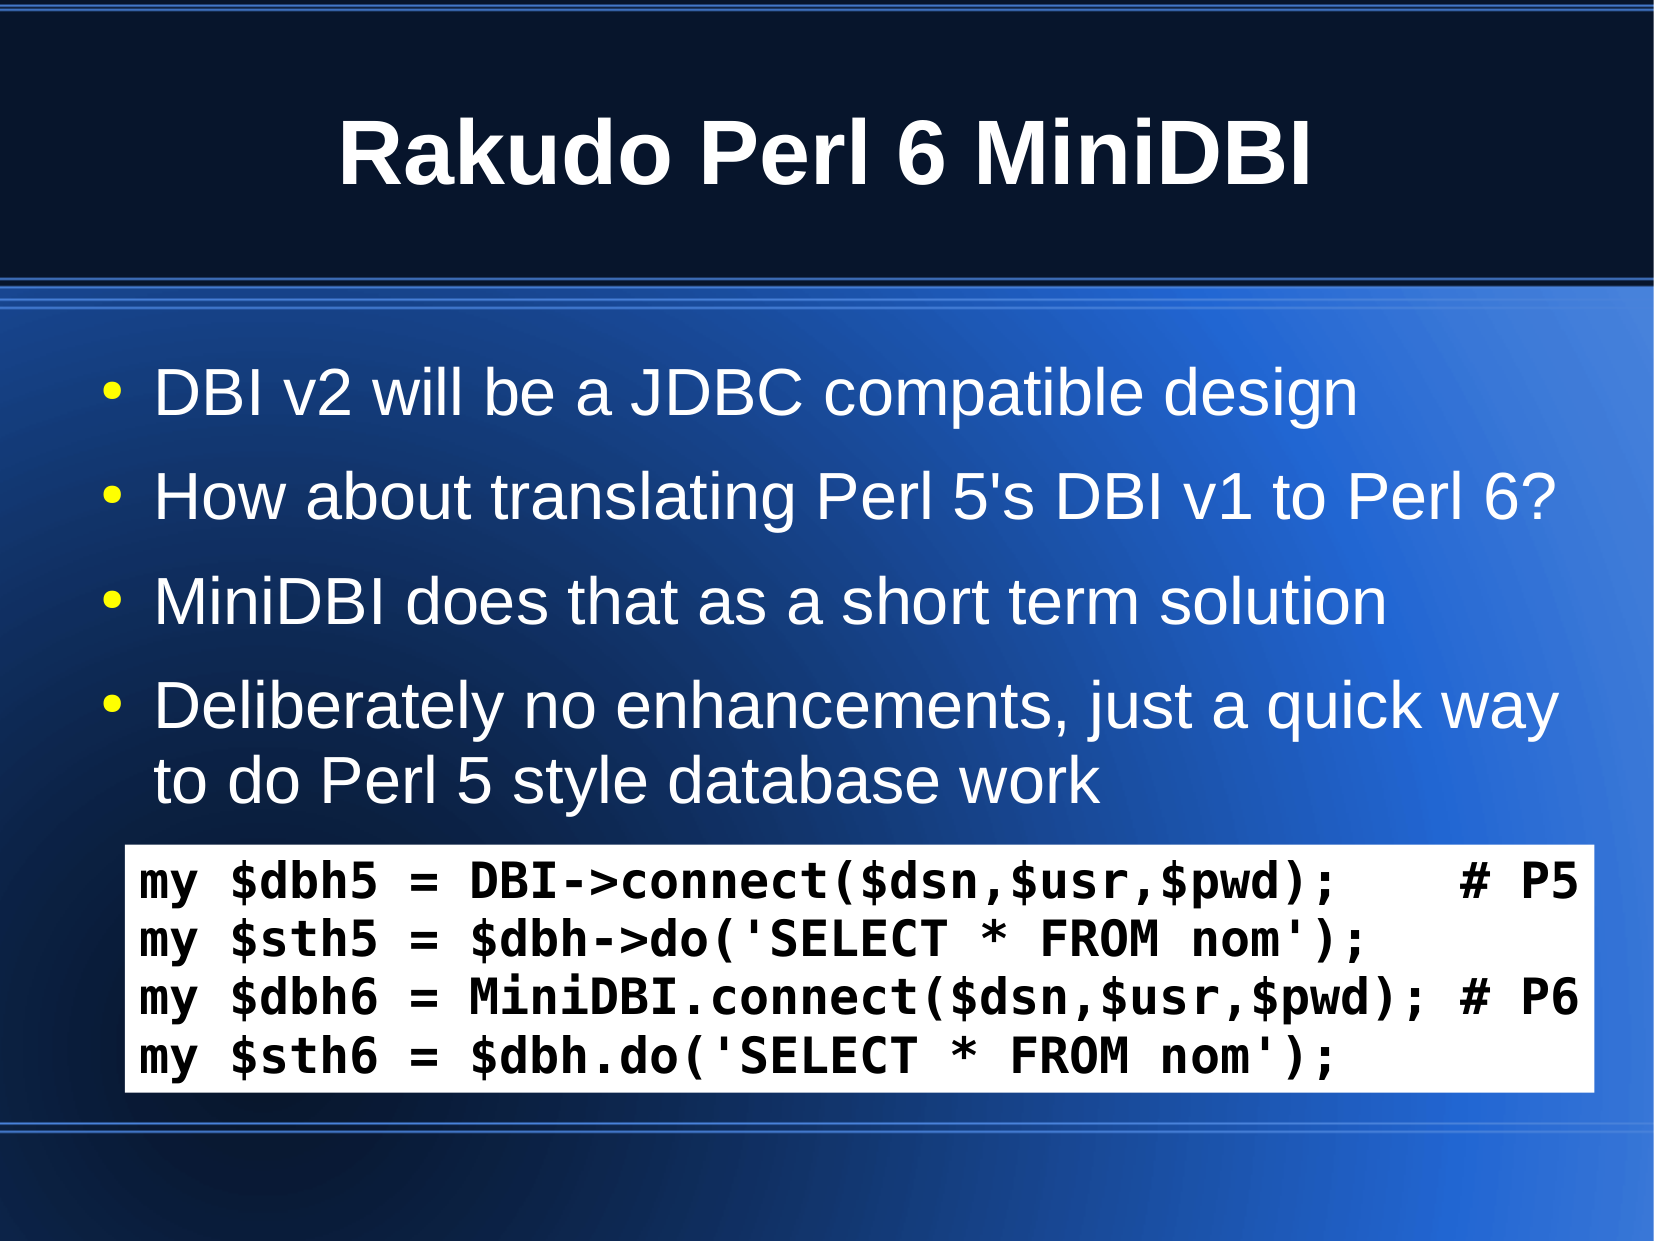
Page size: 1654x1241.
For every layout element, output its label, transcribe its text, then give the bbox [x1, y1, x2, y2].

title Rakudo Perl 6 MiniDBI [82, 56, 1571, 250]
picture [0, 0, 1654, 1241]
text_box my $dbh5 = DBI->connect($dsn,$usr,$pwd); # P5 my $sth5 = $dbh->do('SELECT * FROM nom'); my $dbh6 = MiniDBI.connect($dsn,$usr,$pwd); # P6 my $sth6 = $dbh.do('SELECT * FROM nom'); [124, 844, 1595, 1093]
list DBI v2 will be a JDBC compatible design How about translating Perl 5's DBI v1 to Perl 6? MiniDBI does that as a short term solution Deliberately no enhancements, just a quick way to do Perl 5 style database work [82, 355, 1571, 818]
